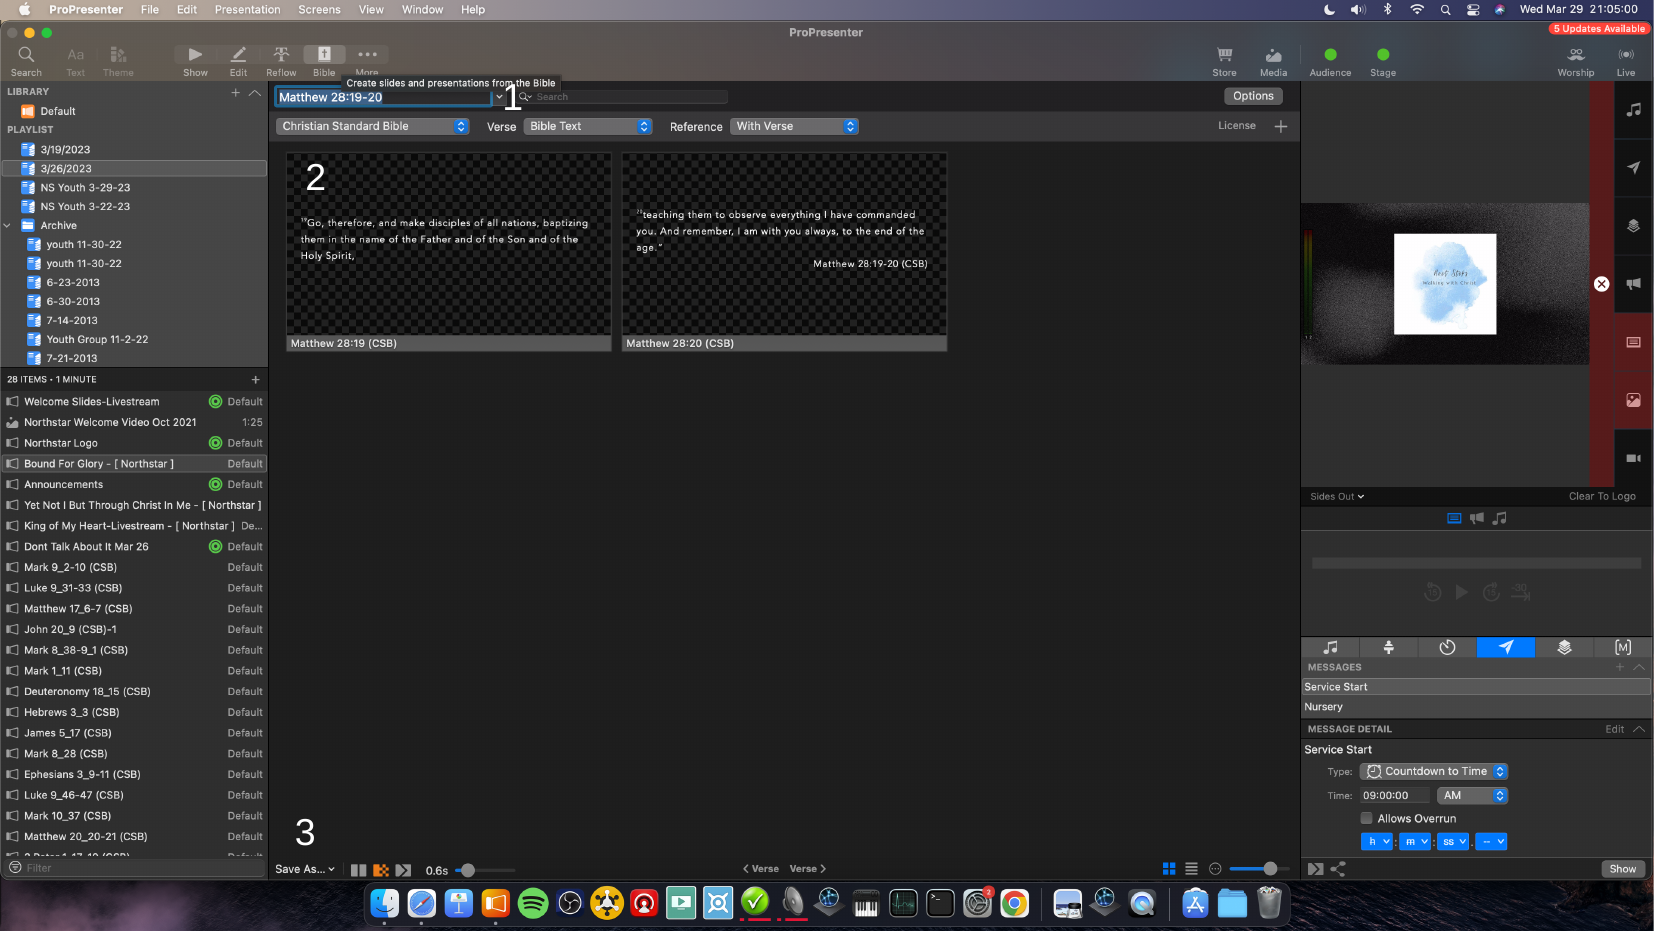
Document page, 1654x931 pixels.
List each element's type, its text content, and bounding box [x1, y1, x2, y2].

text_box 1 [487, 69, 526, 127]
text_box 3 [280, 803, 318, 861]
picture [0, 0, 1654, 931]
text_box 2 [290, 148, 329, 206]
